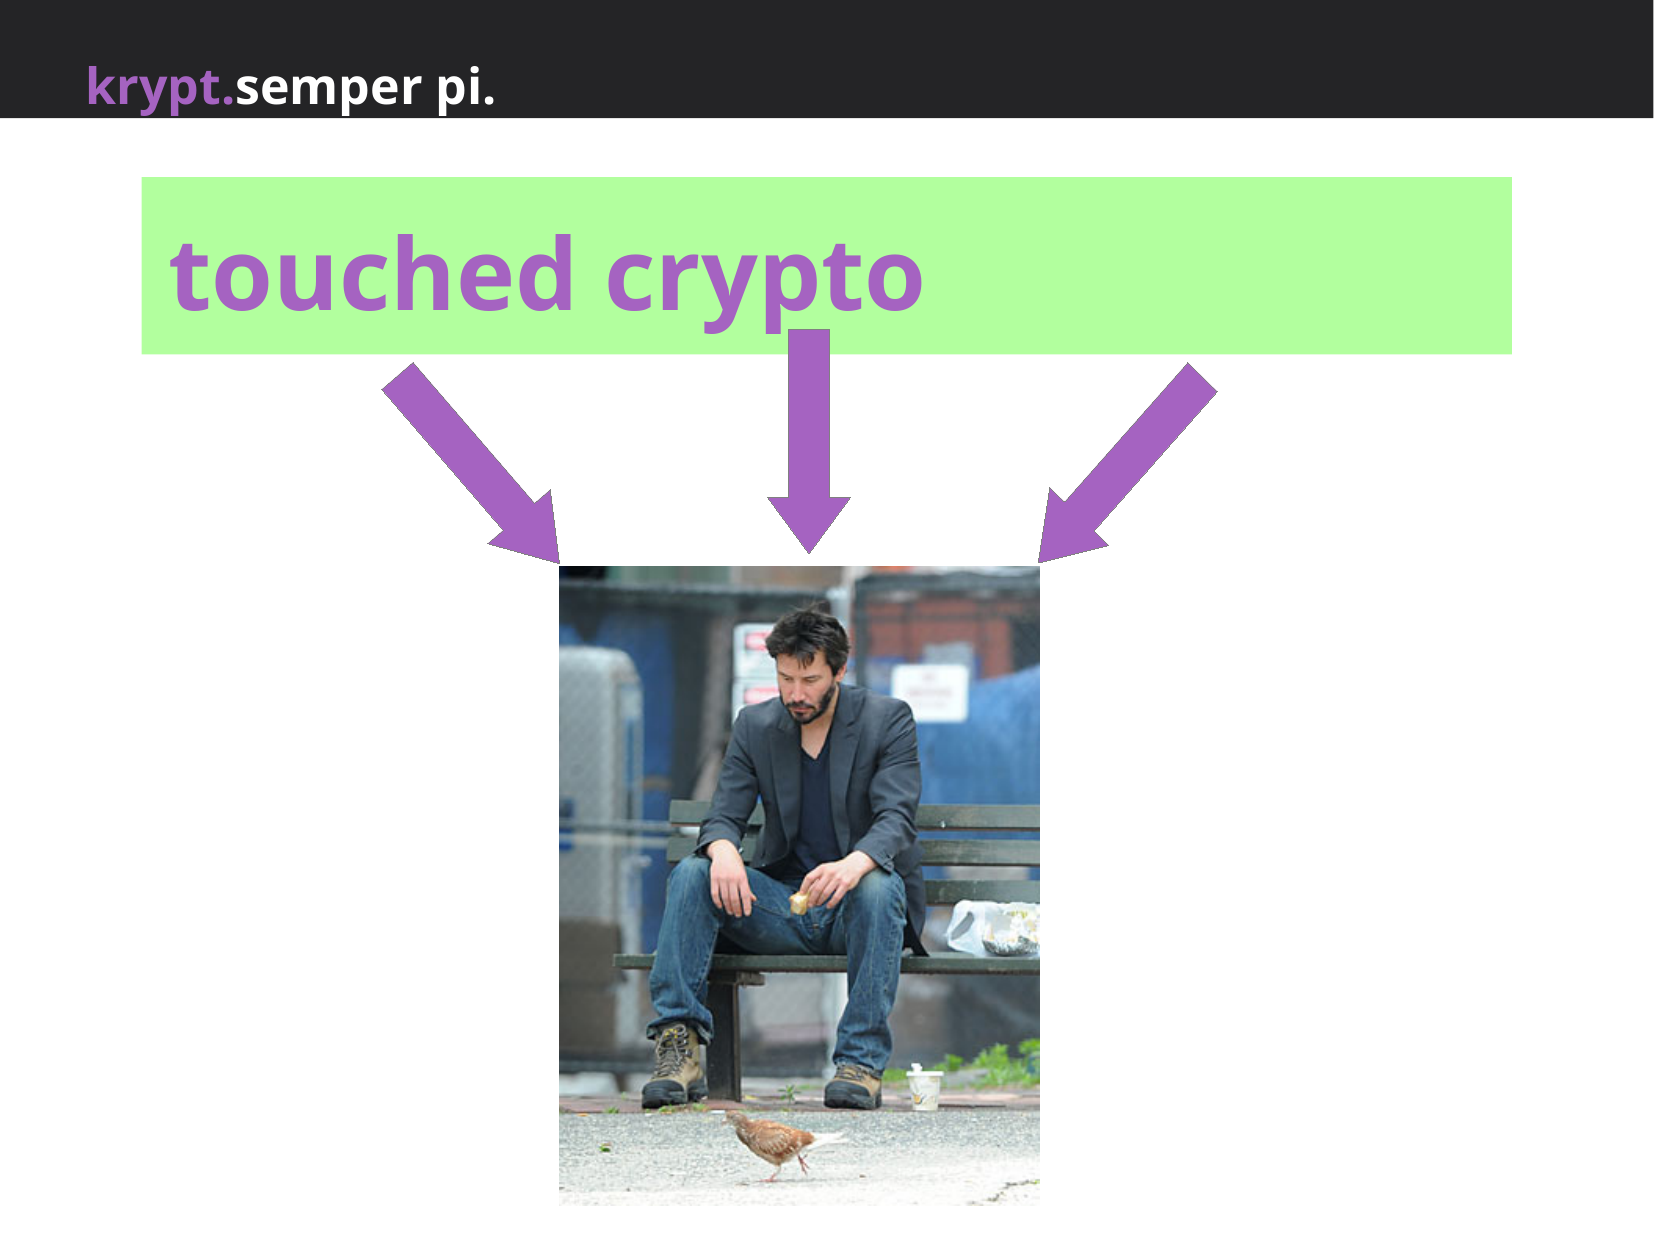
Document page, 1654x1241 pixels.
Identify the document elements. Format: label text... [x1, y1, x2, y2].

picture [559, 1087, 1040, 1206]
text_box [0, 0, 1654, 119]
text_box [141, 177, 1512, 1087]
text_box krypt.semper pi. [70, 43, 544, 119]
text_box touched crypto [153, 195, 981, 331]
